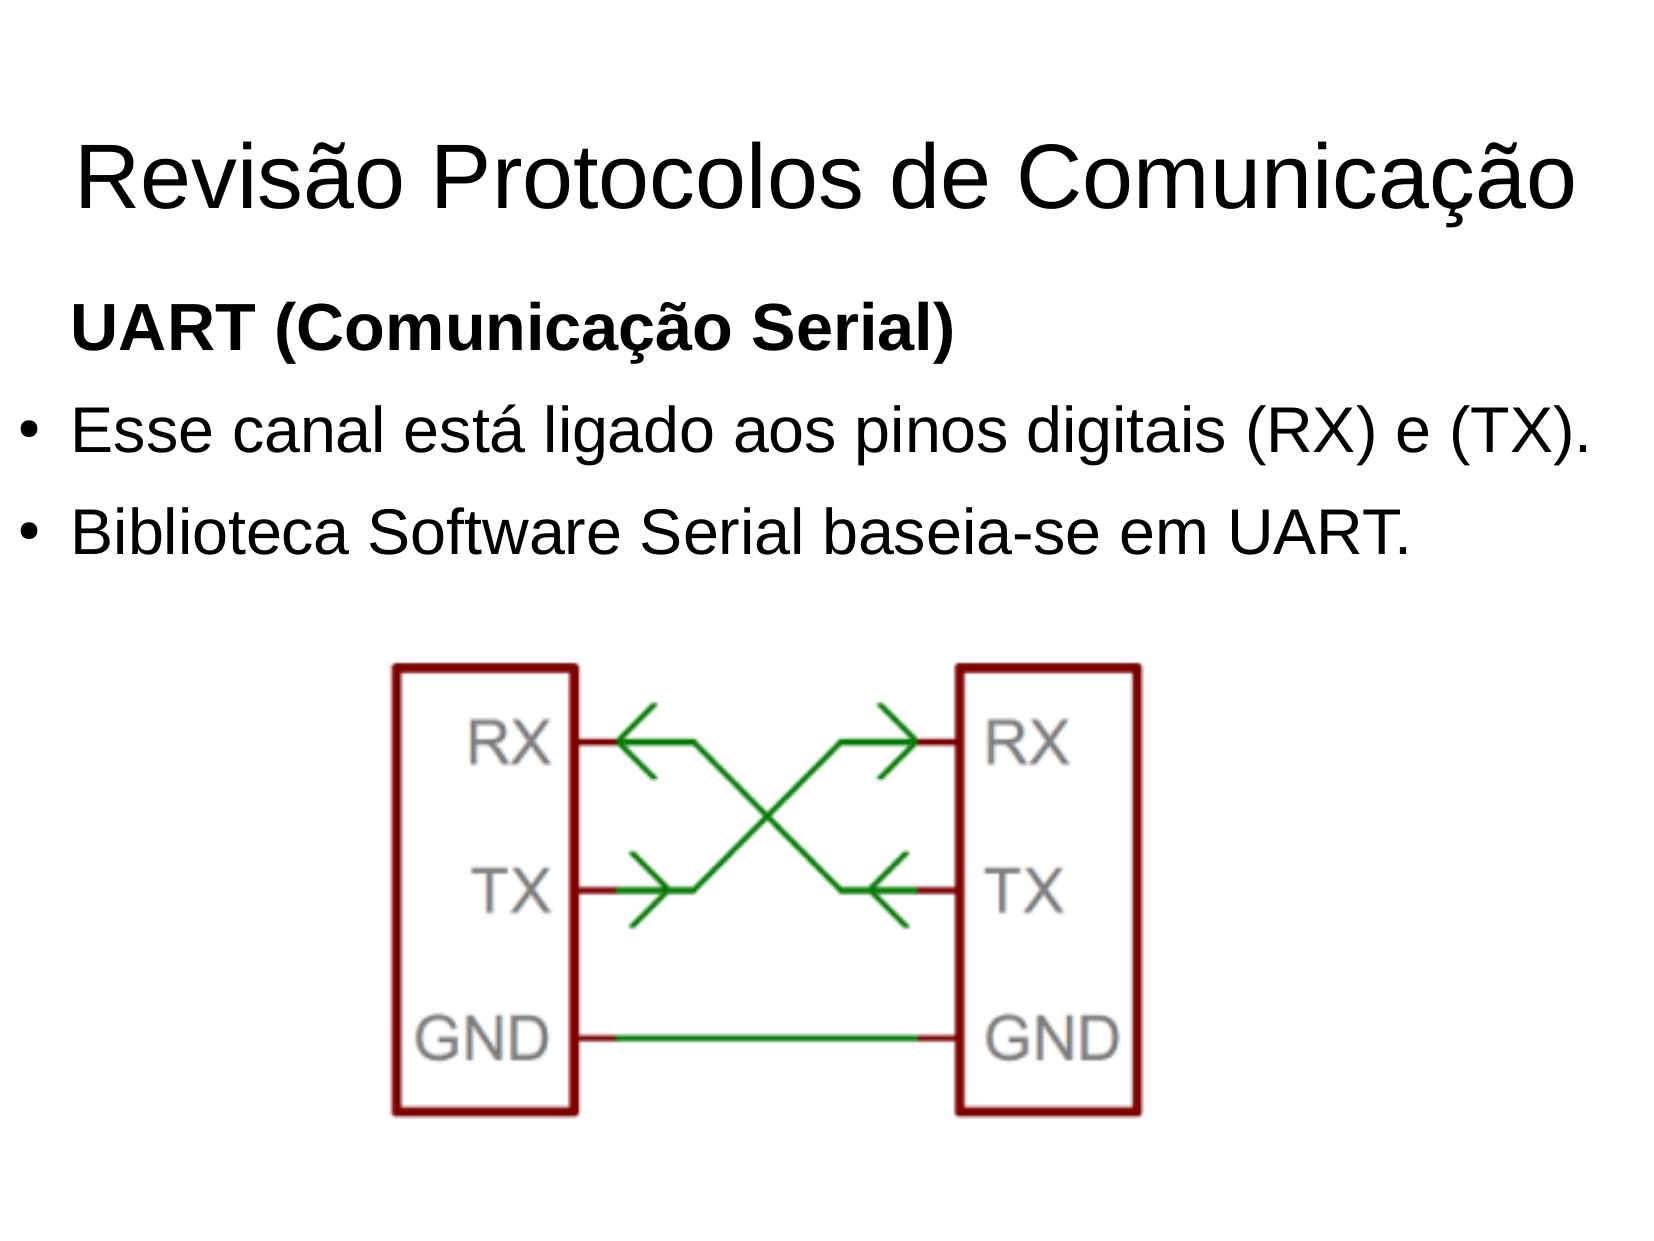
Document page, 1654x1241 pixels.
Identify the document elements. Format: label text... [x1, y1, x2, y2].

title Revisão Protocolos de Comunicação [29, 73, 1625, 281]
list UART (Comunicação Serial) Esse canal está ligado aos pinos digitais (RX) e (TX). Biblioteca Software Serial baseia-se em UART. [0, 290, 1654, 898]
picture [372, 648, 1160, 1127]
